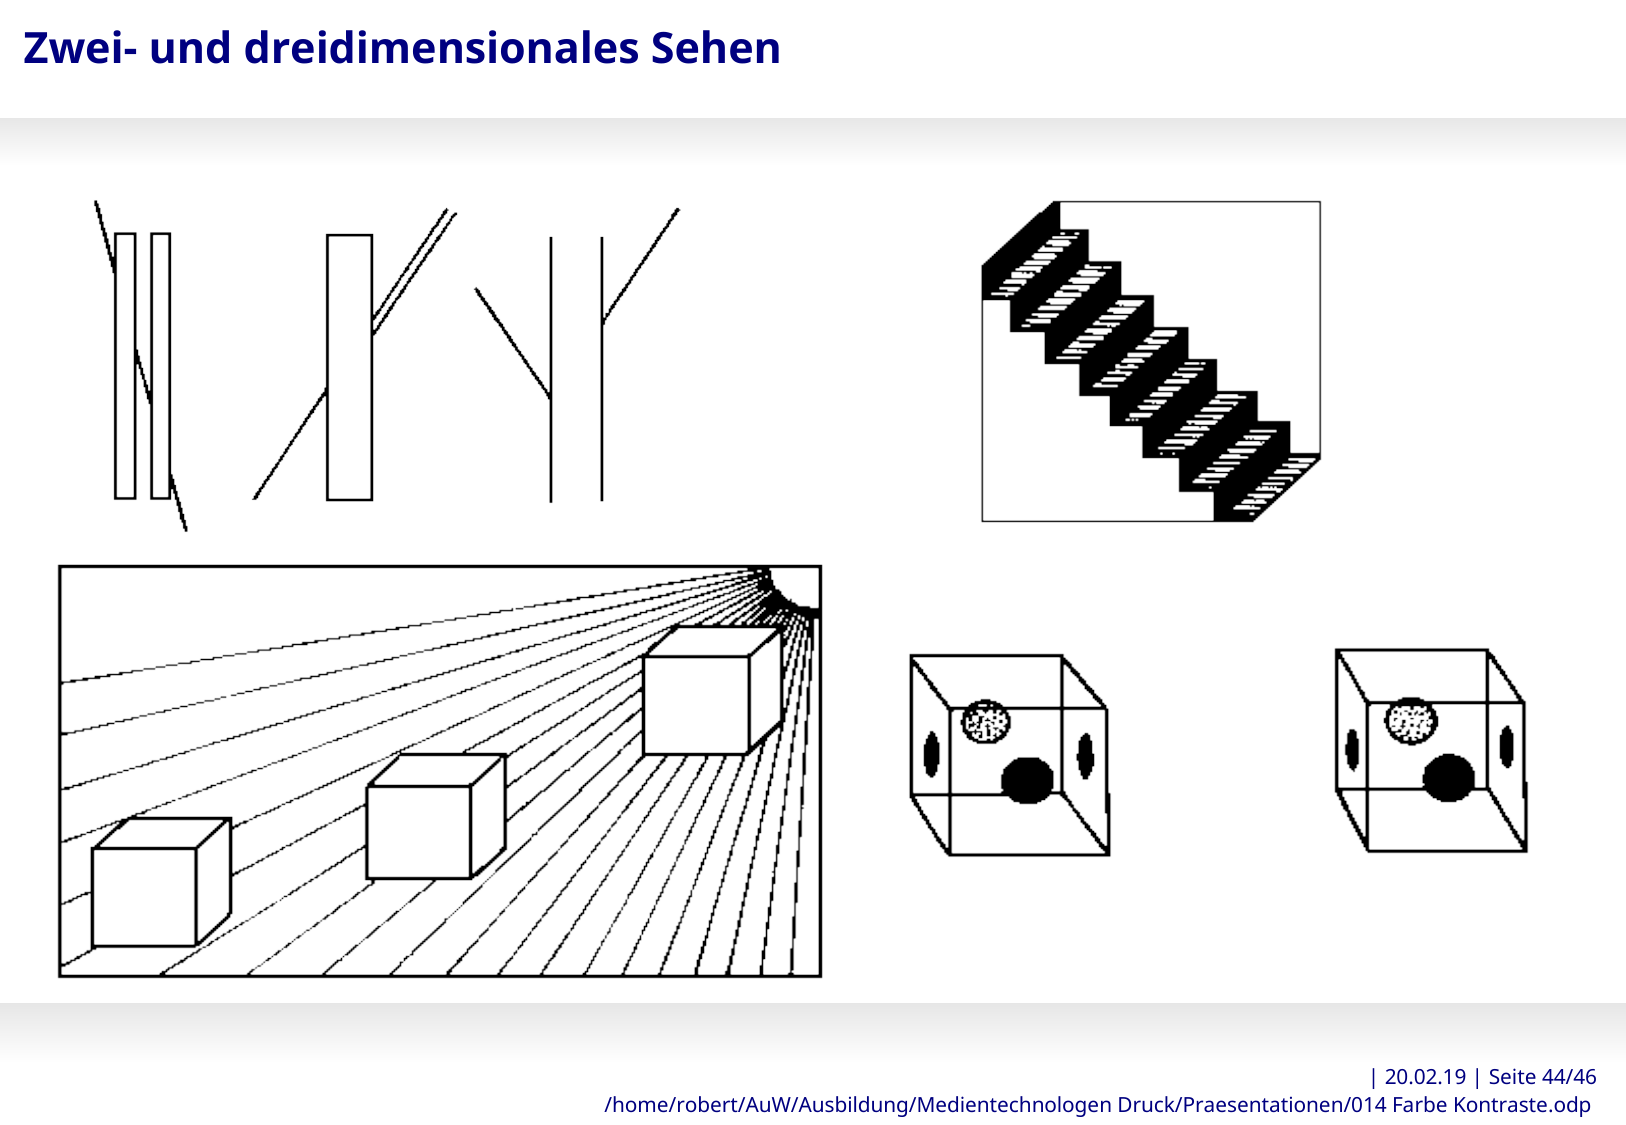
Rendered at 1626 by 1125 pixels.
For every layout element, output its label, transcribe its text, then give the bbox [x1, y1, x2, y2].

picture [27, 170, 1612, 1052]
picture [939, 126, 1395, 566]
title Zwei- und dreidimensionales Sehen [23, 5, 1600, 154]
